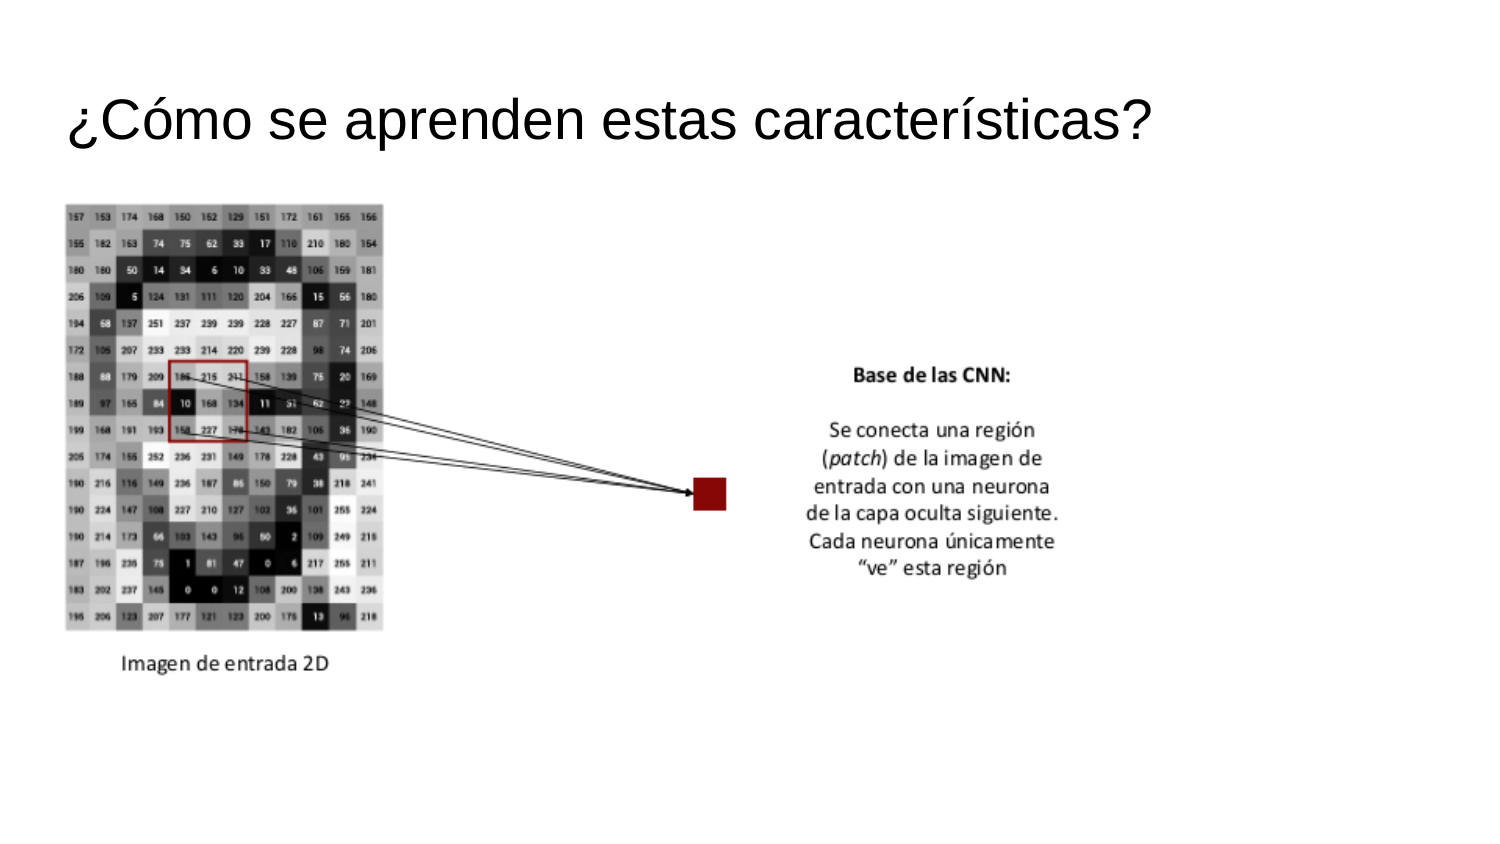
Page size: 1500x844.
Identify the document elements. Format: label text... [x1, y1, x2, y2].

picture [51, 188, 1072, 699]
title ¿Cómo se aprenden estas características? [51, 72, 1449, 167]
